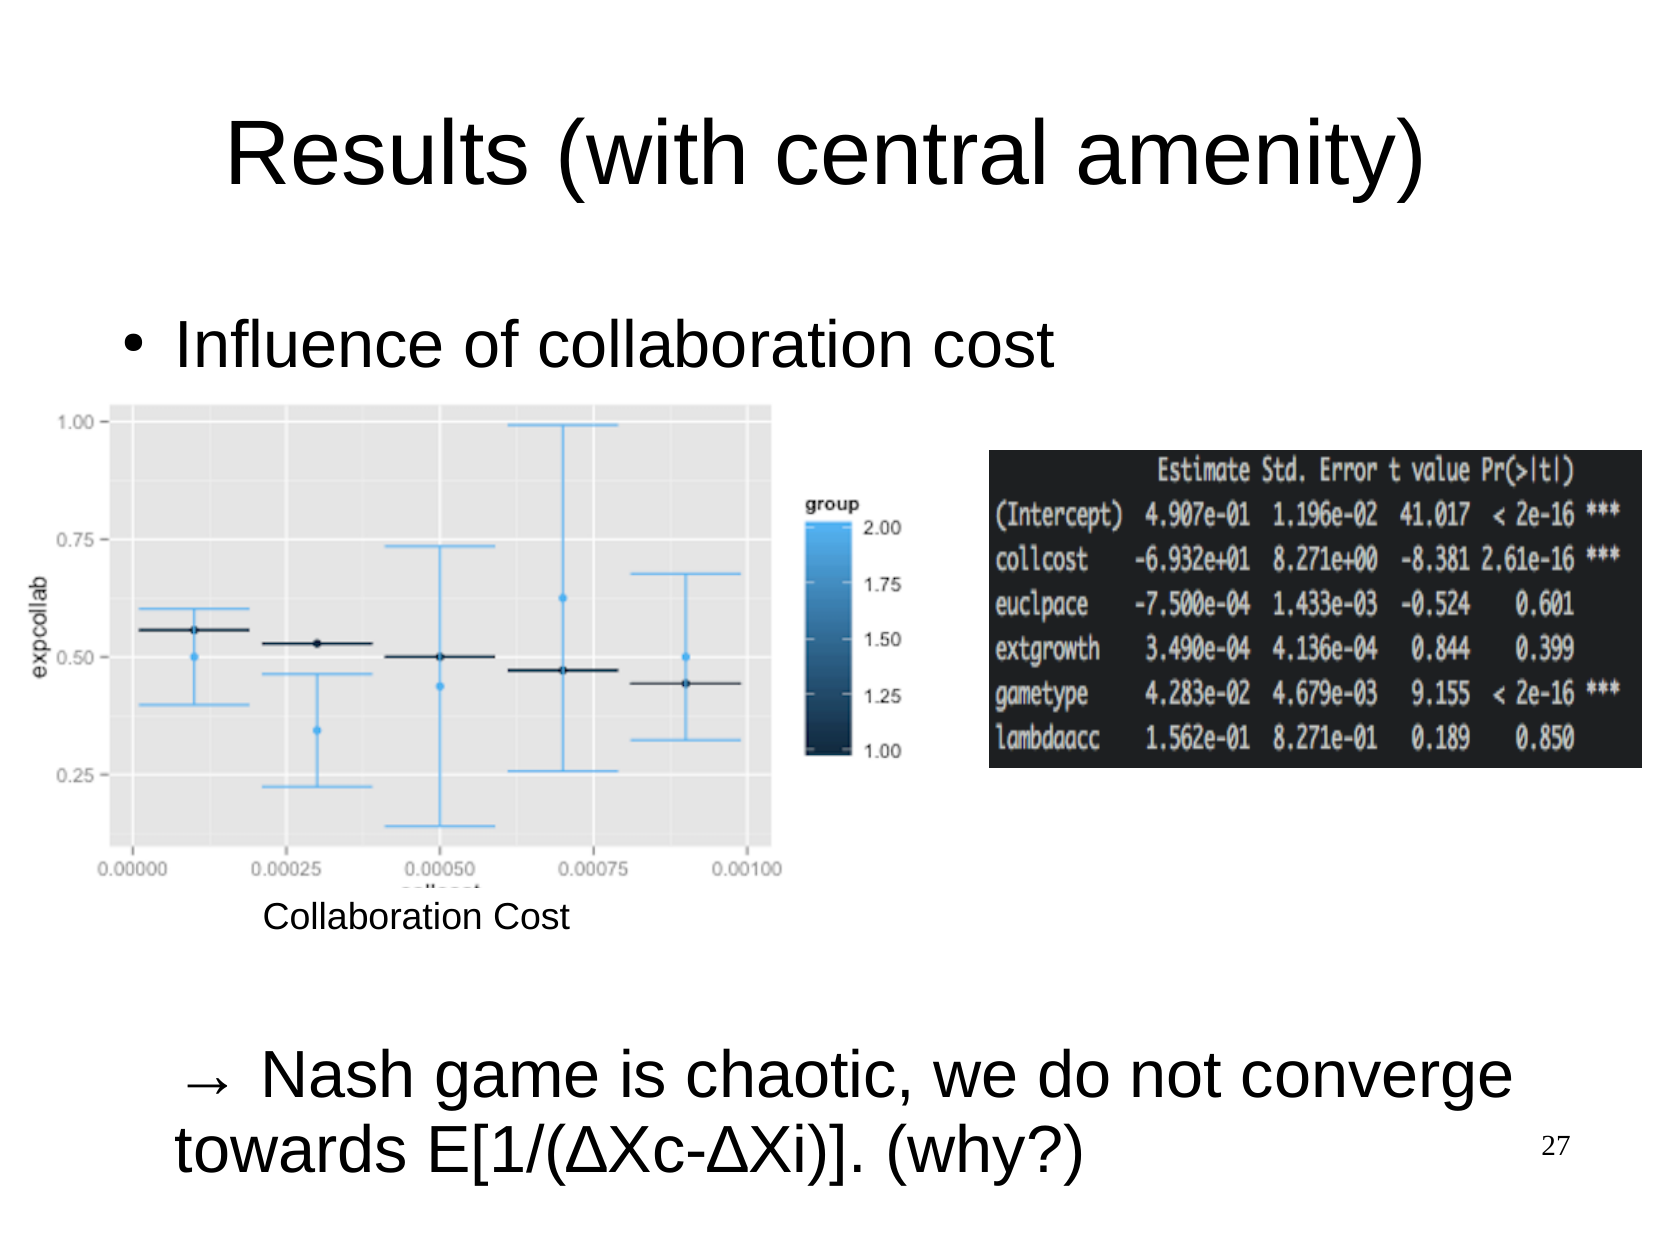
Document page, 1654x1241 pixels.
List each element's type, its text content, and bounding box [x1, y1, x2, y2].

text_box Collaboration Cost [248, 888, 587, 945]
picture [989, 450, 1642, 768]
list Influence of collaboration cost → Nash game is chaotic, we do not converge towards E[1/(∆Xc-∆Xi)]. (why?) [103, 307, 1560, 1027]
picture [1, 383, 944, 930]
title Results (with central amenity) [82, 49, 1571, 257]
